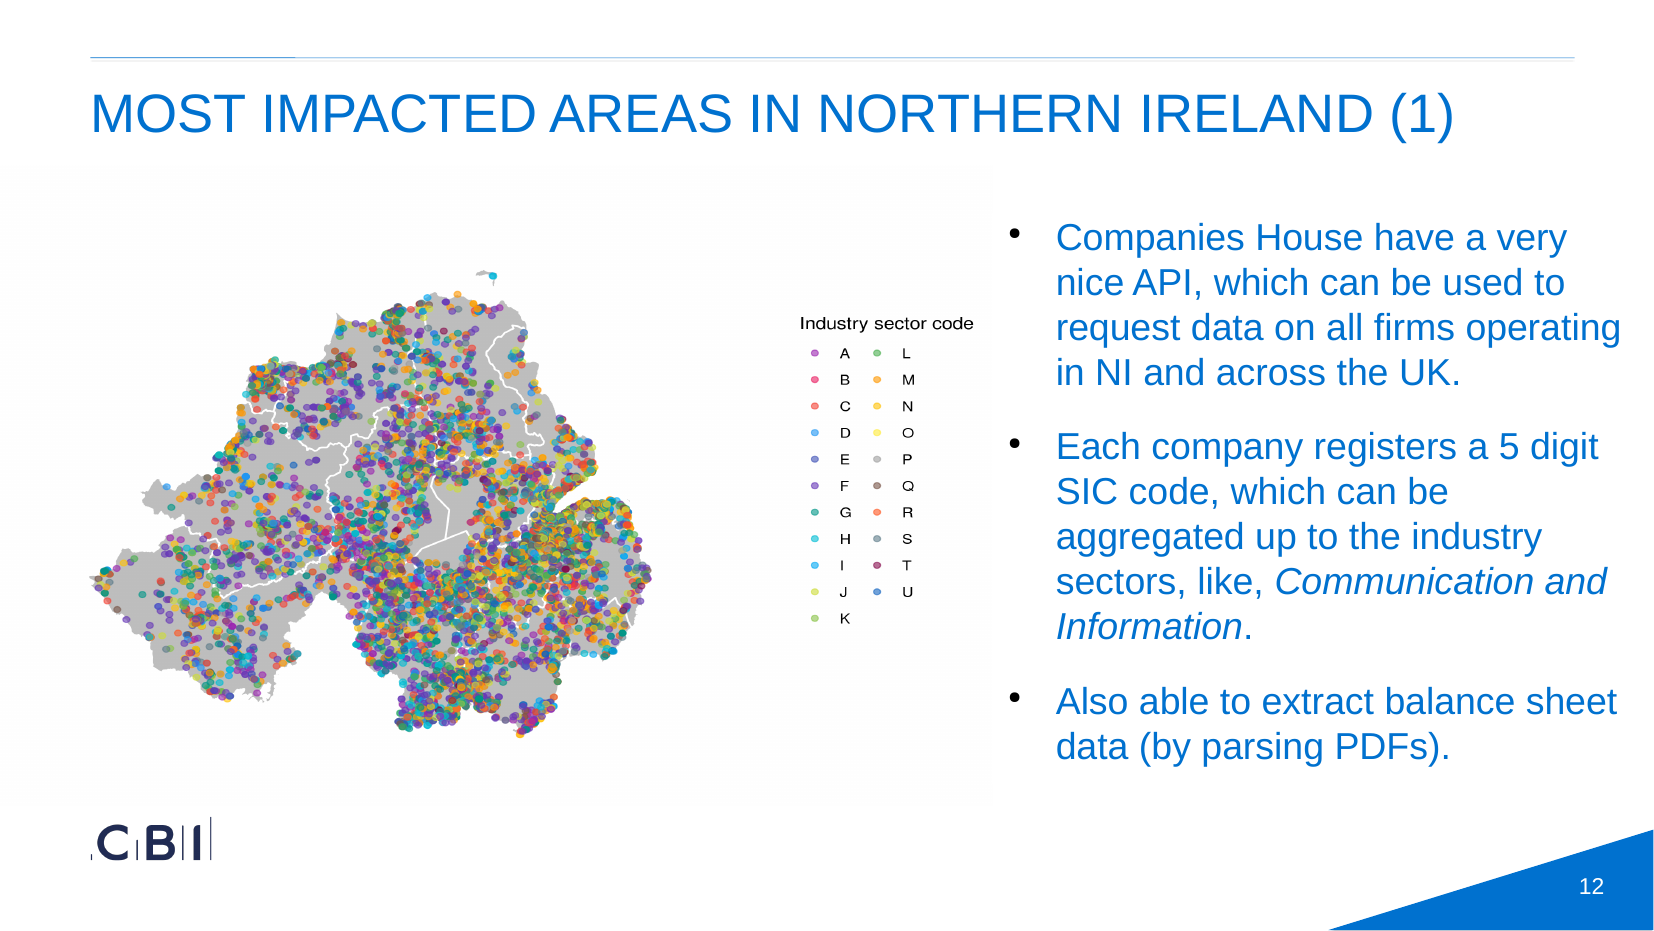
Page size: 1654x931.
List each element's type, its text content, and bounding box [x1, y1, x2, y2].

picture [90, 816, 212, 861]
text_box Companies House have a very nice API, which can be used to request data on all firms operating in NI and across the UK. Each company registers a 5 digit SIC code, which can be aggregated up to the industry sectors, like, Communication and Information. Also able to extract balance sheet data (by parsing PDFs). [992, 212, 1627, 784]
picture [0, 165, 993, 806]
title Most impacted areas in Northern Ireland (1) [90, 78, 1575, 175]
